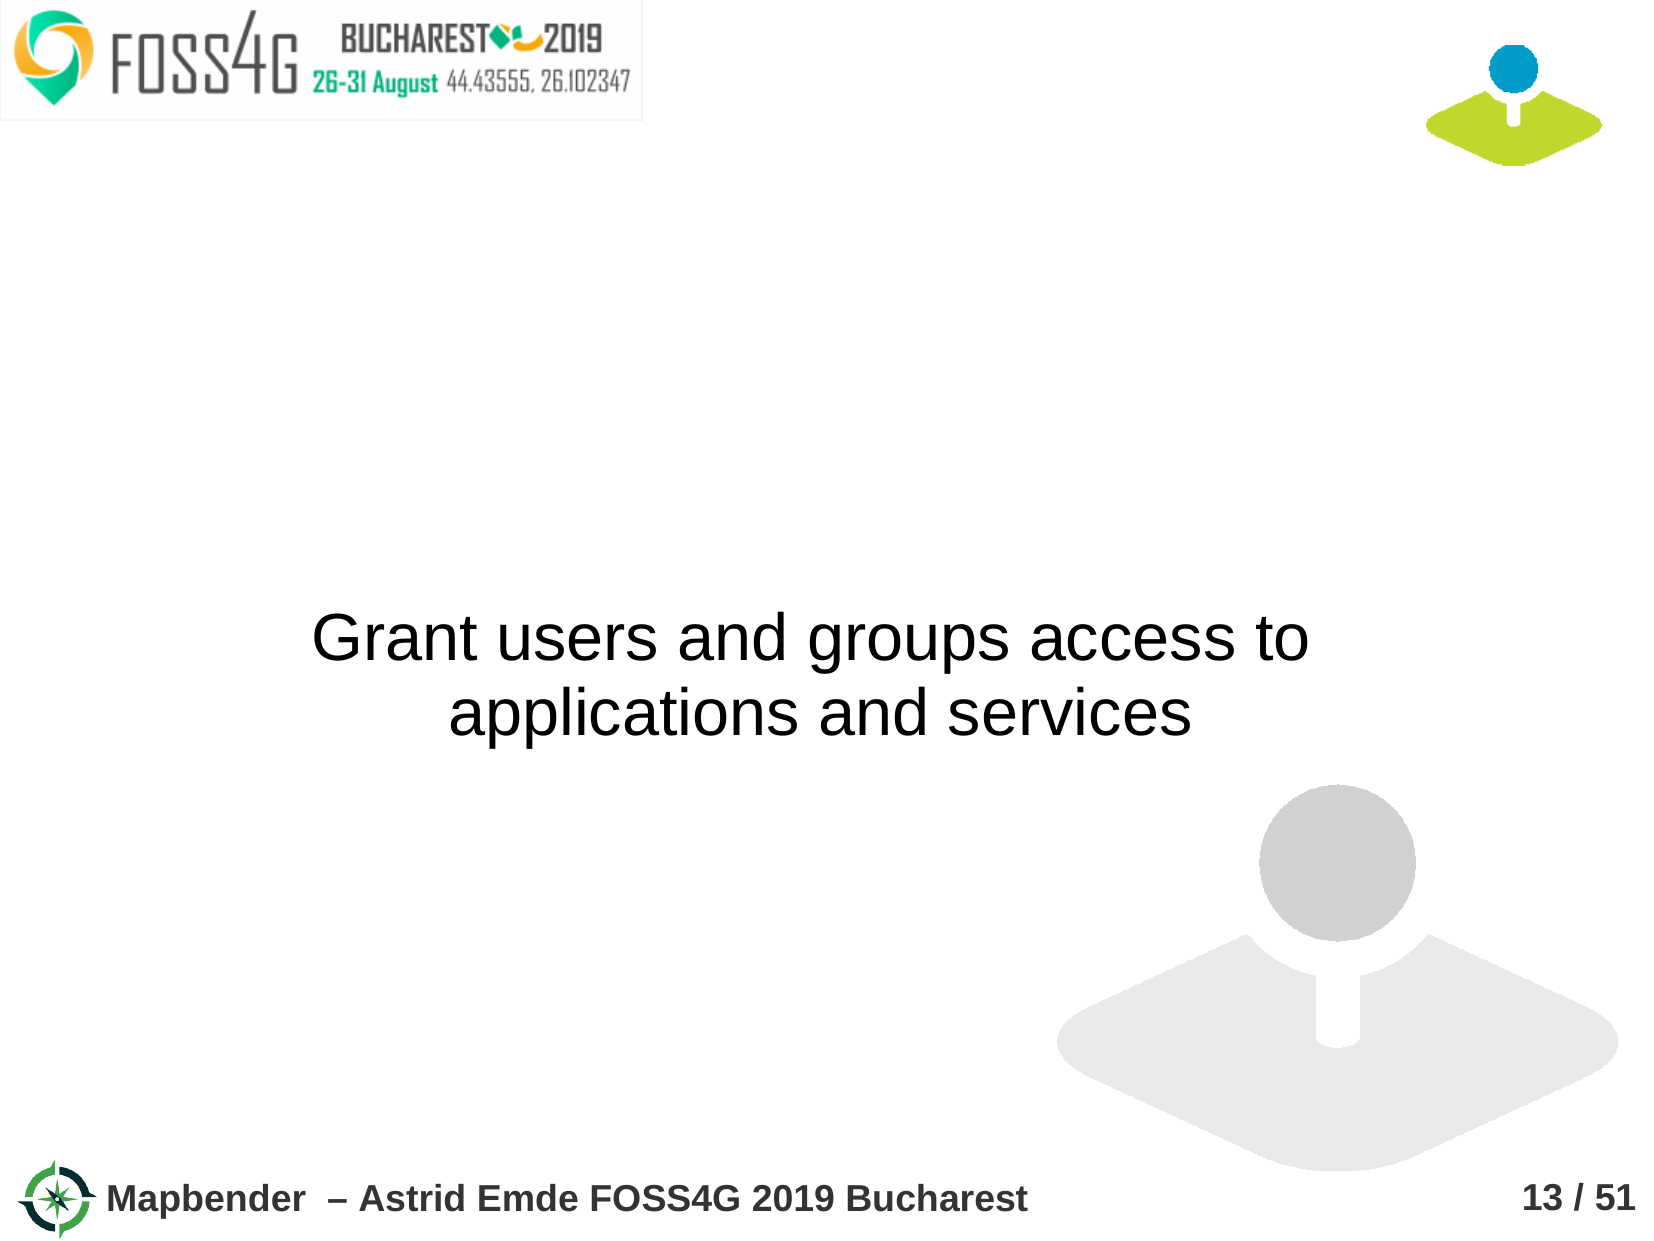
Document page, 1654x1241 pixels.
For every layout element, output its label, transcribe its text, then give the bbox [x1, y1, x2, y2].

picture [0, 0, 643, 121]
picture [1426, 45, 1604, 166]
picture [16, 1158, 98, 1240]
subtitle Grant users and groups access to applications and services [76, 177, 1565, 1173]
